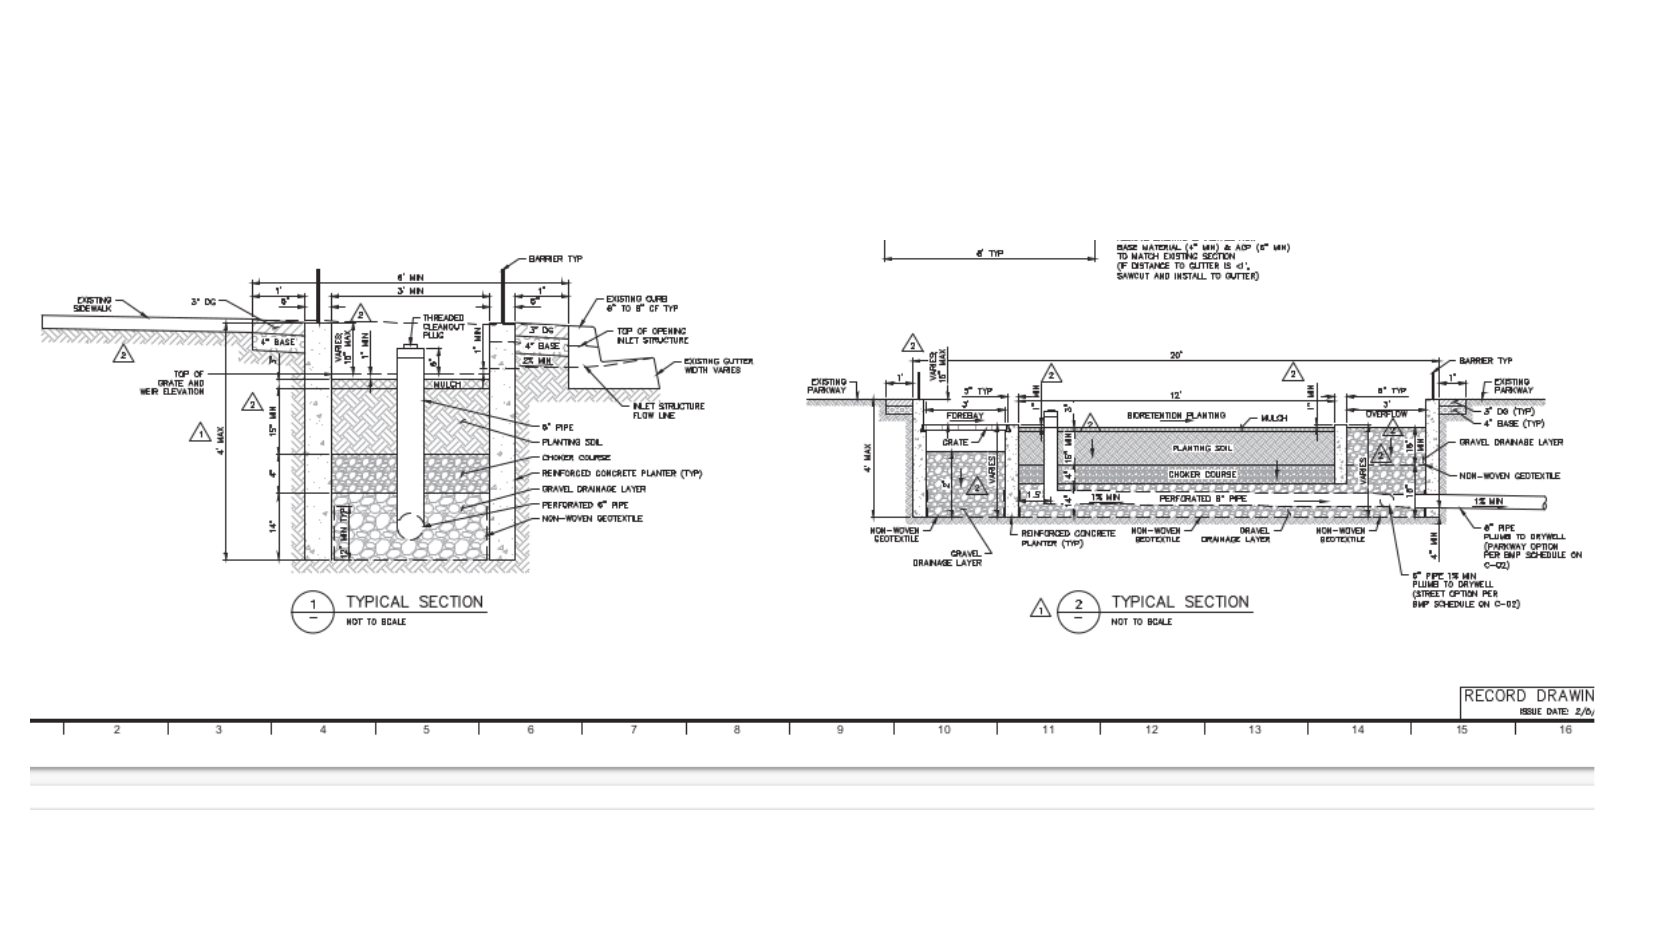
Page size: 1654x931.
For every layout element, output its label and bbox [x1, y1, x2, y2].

picture [30, 240, 1595, 811]
